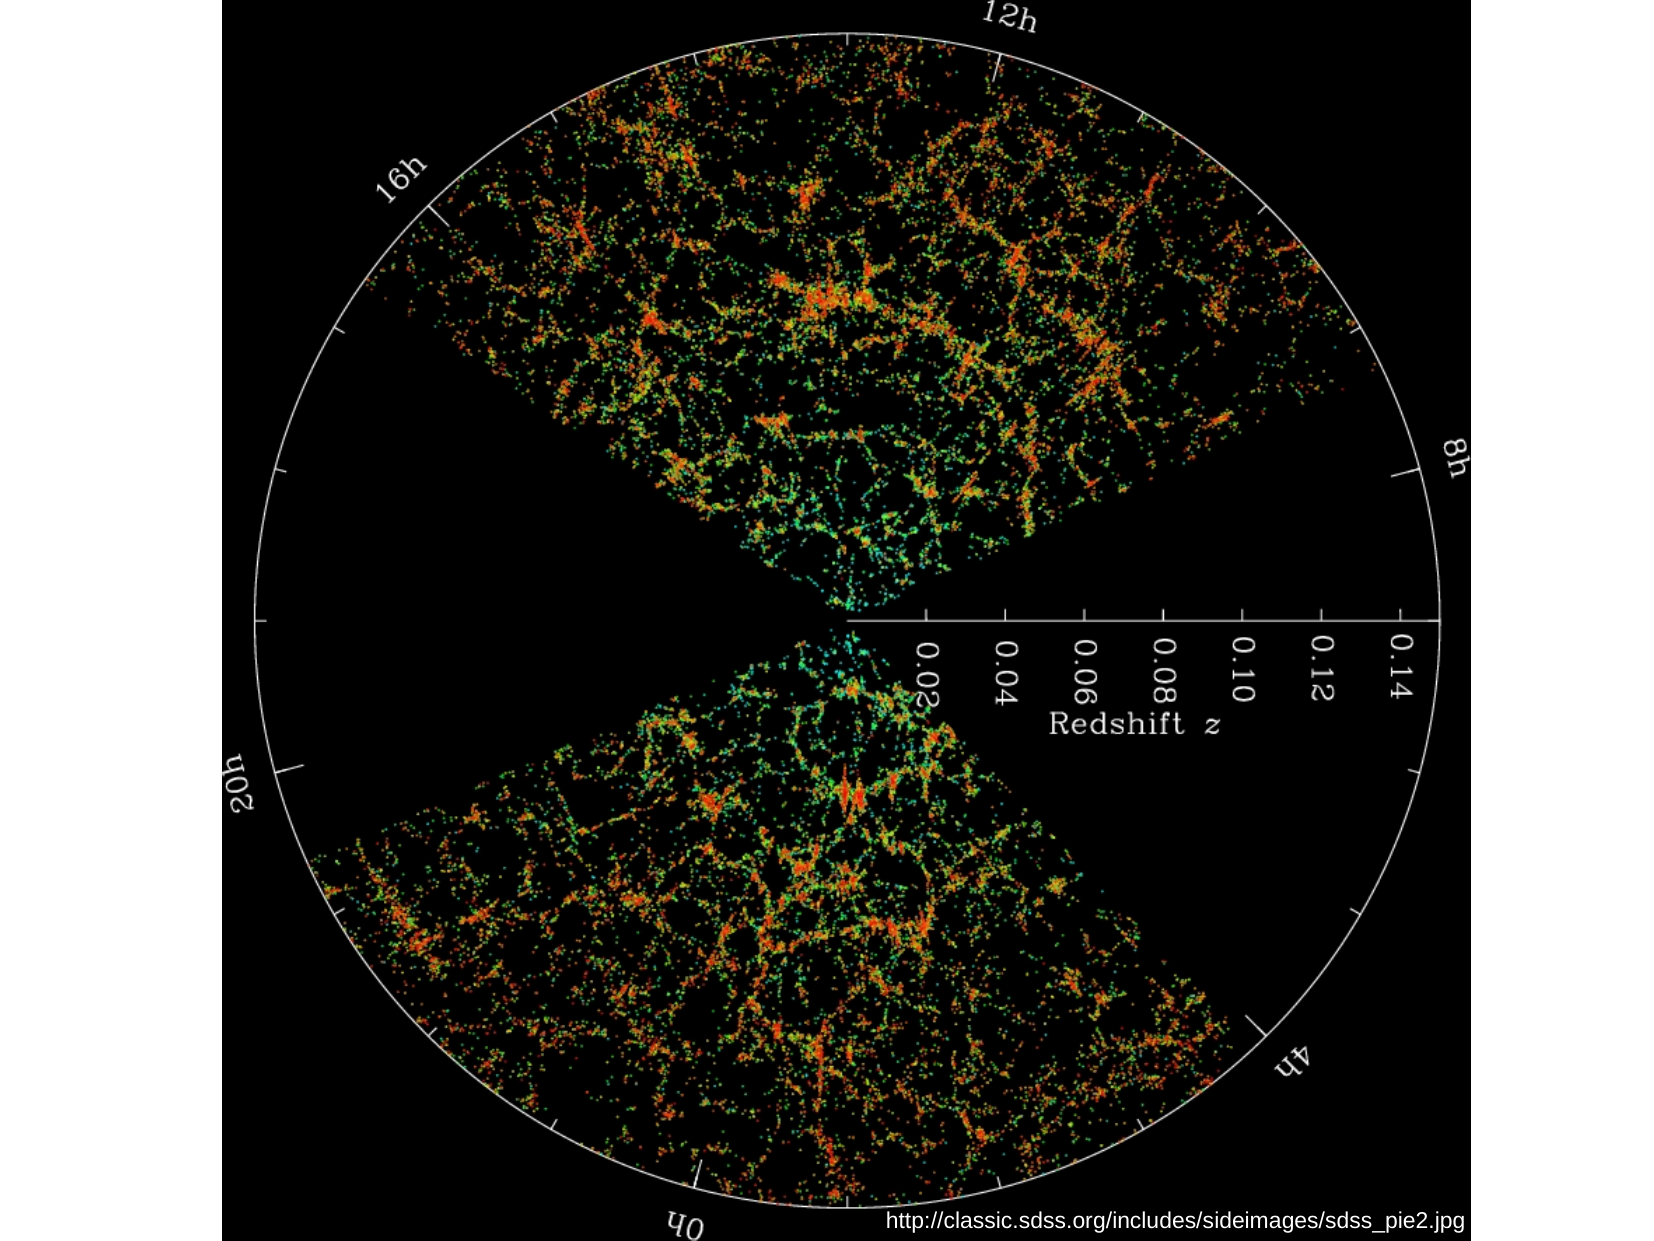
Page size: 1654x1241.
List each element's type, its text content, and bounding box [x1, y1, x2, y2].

picture [222, 0, 1471, 1241]
text_box http://classic.sdss.org/includes/sideimages/sdss_pie2.jpg [871, 1200, 1654, 1241]
